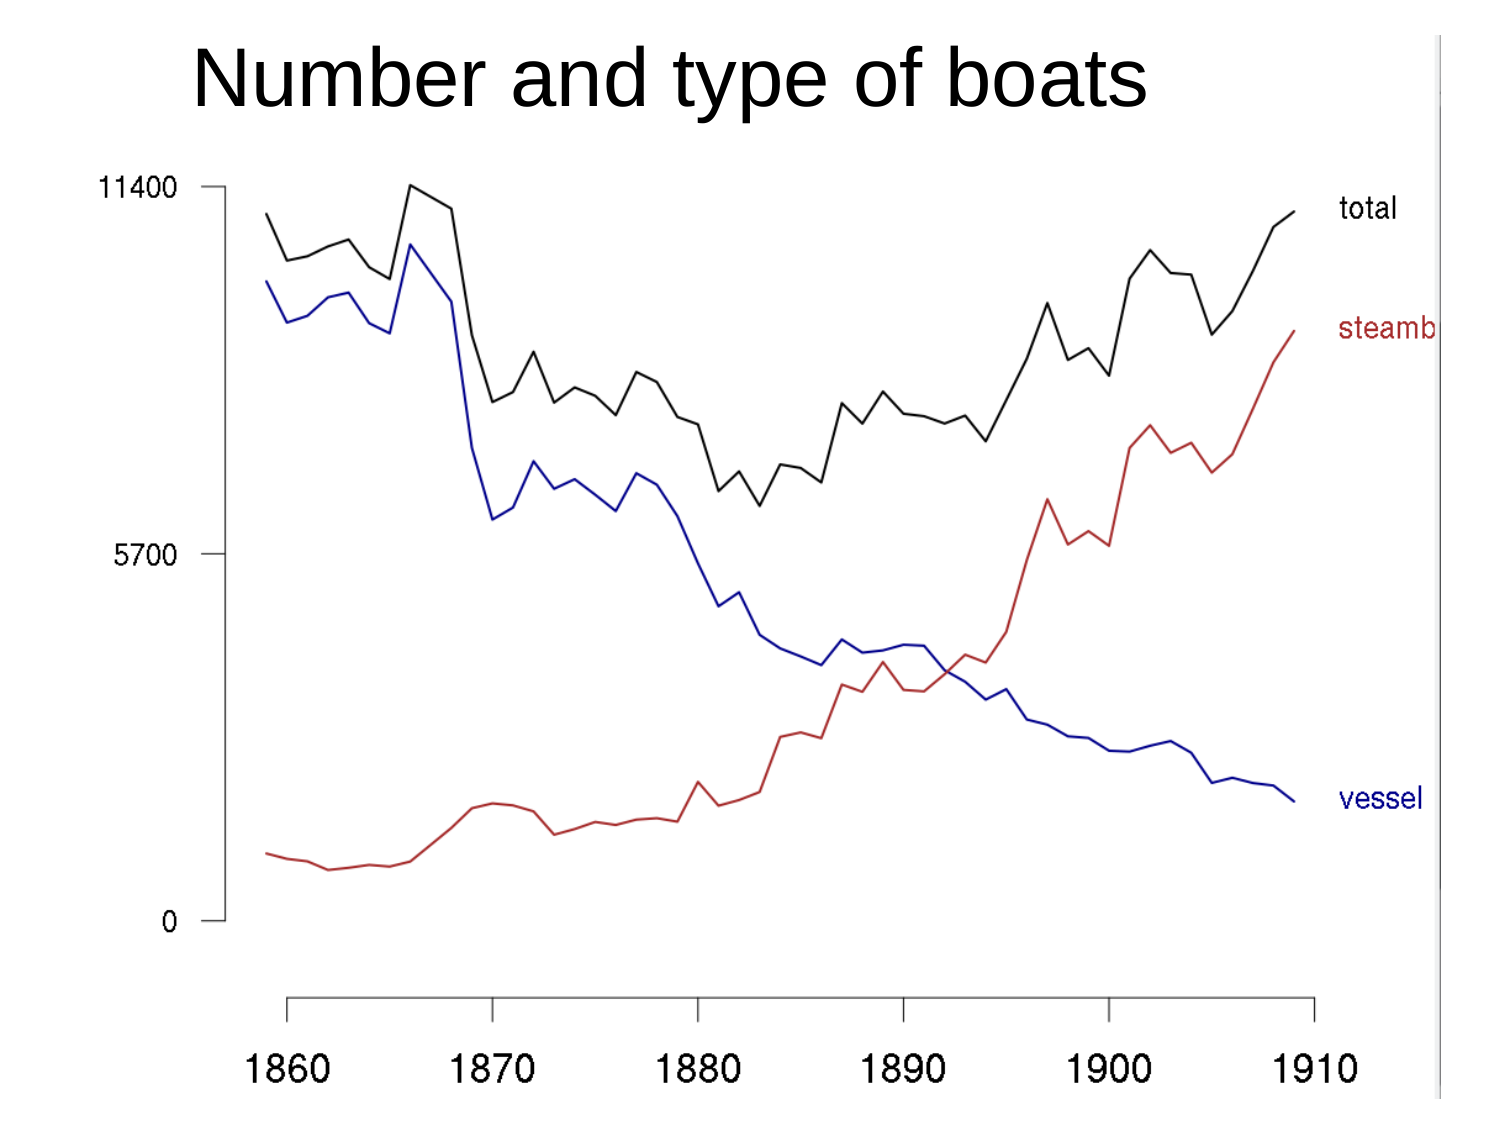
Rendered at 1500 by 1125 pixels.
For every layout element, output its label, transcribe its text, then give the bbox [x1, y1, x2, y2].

text_box Number and type of boats [177, 23, 1193, 132]
picture [84, 35, 1441, 1099]
